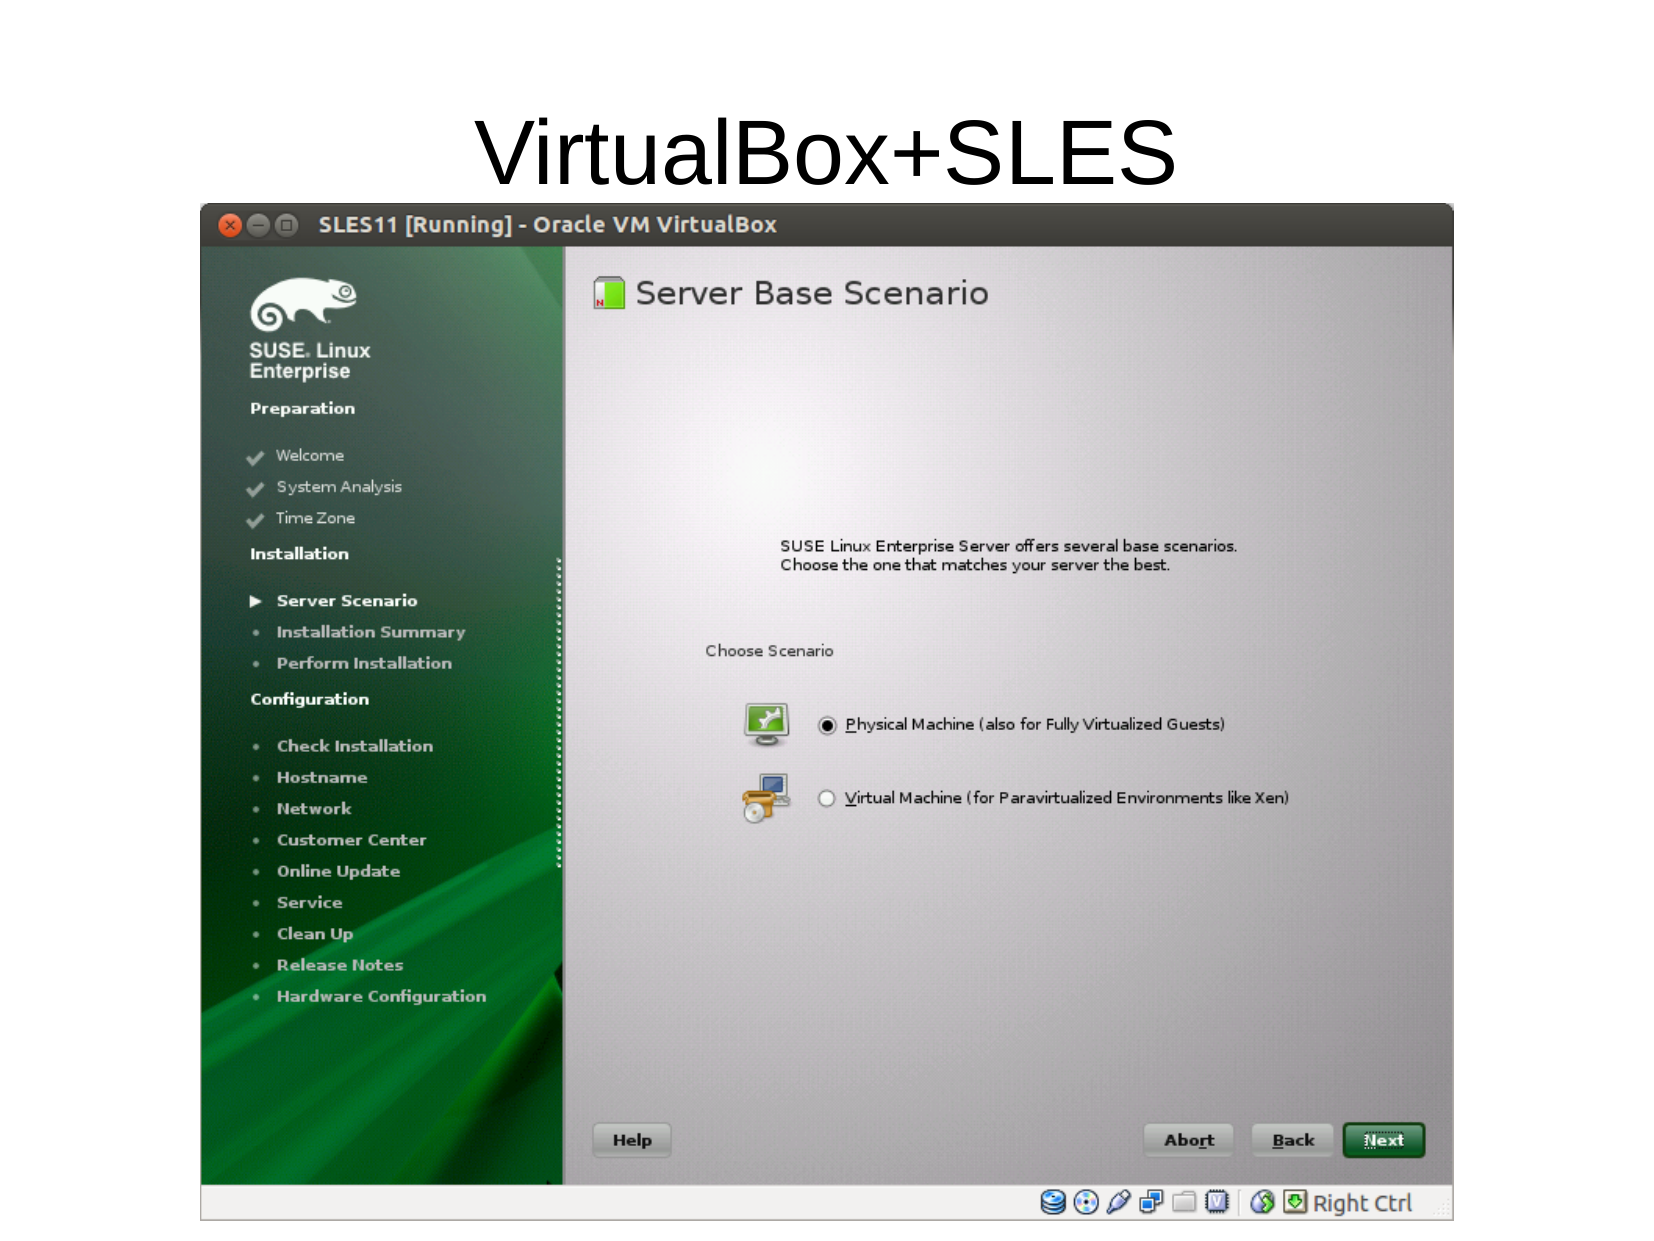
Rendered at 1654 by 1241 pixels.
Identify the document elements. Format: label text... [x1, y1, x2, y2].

picture [200, 203, 1454, 1221]
title VirtualBox+SLES [82, 49, 1571, 257]
